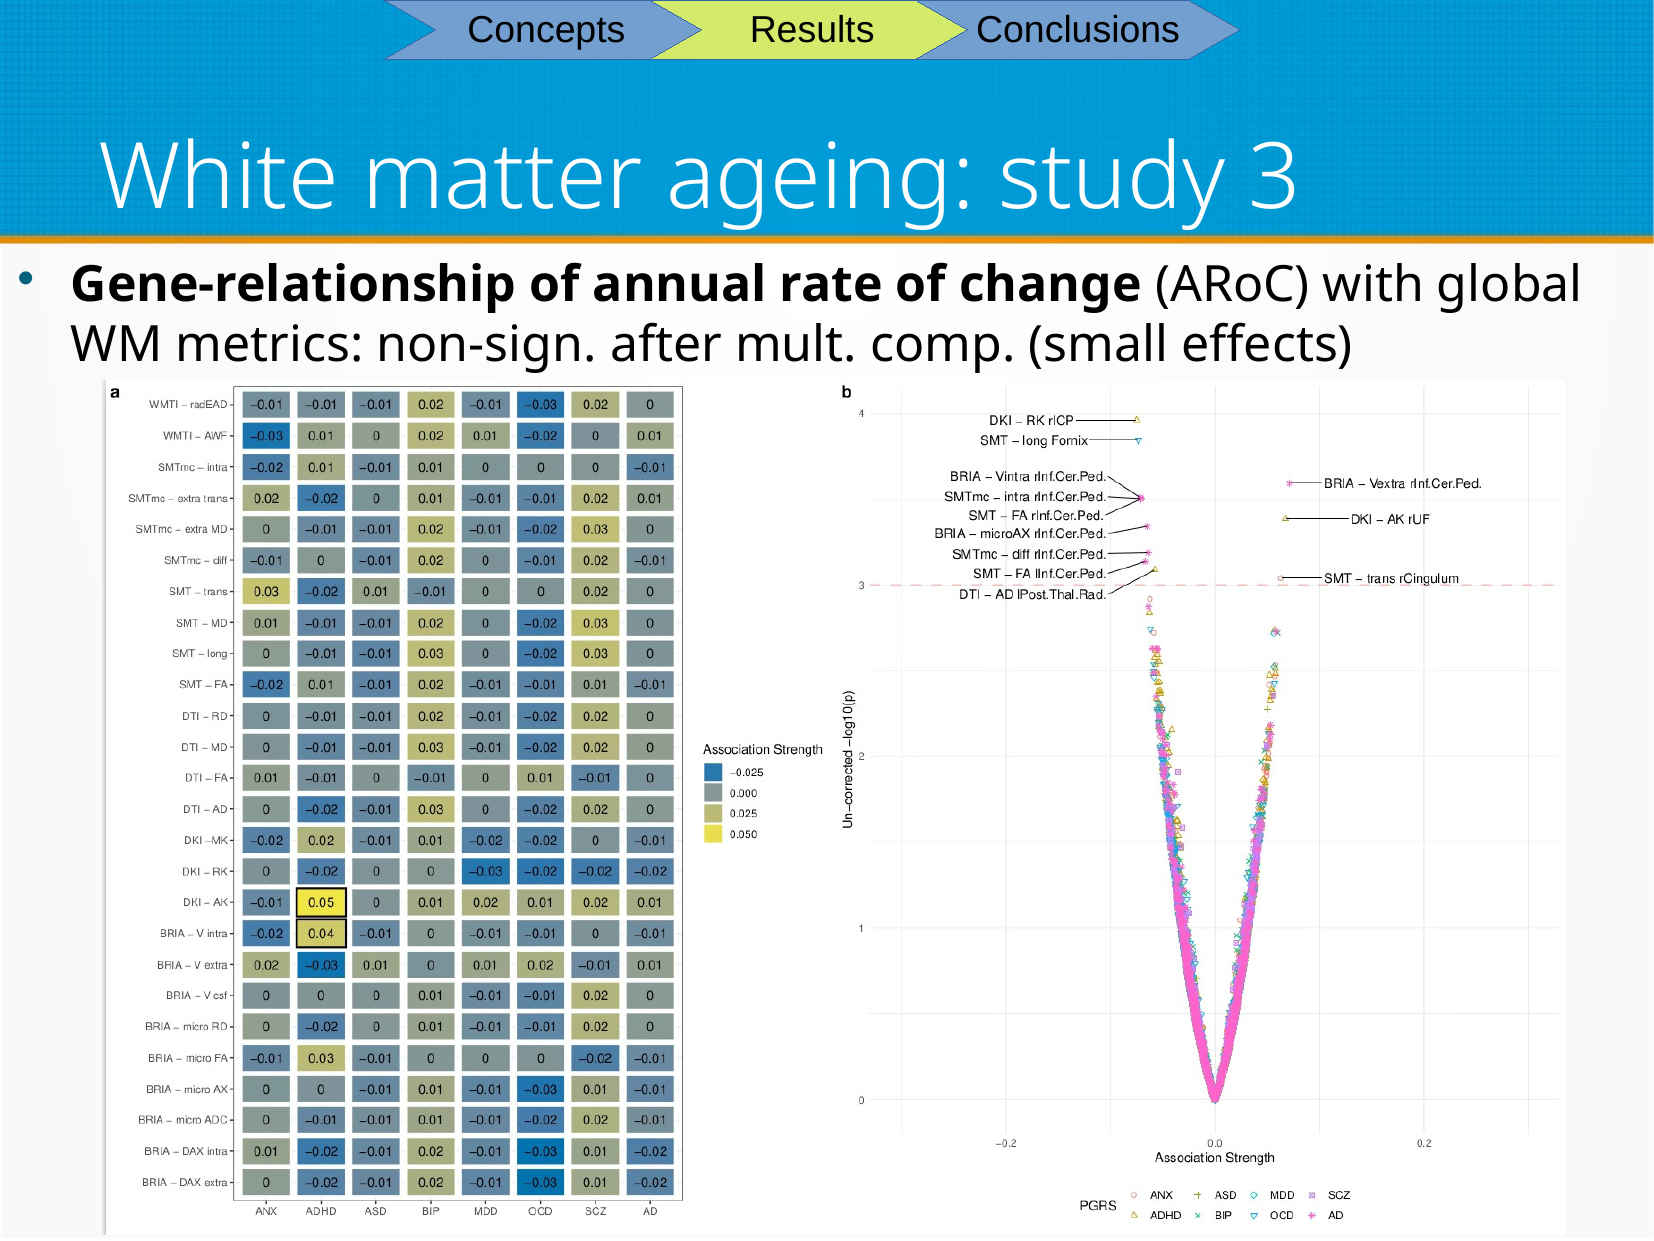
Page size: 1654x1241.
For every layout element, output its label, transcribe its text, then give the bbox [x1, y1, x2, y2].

text_box Conclusions [915, 0, 1241, 60]
text_box Concepts [383, 0, 700, 60]
title White matter ageing: study 3 [98, 19, 1654, 227]
picture [0, 233, 1654, 1241]
text_box Results [649, 0, 966, 60]
list Gene-relationship of annual rate of change (ARoC) with global WM metrics: non-sign. after mult. comp. (small effects) [0, 251, 1625, 863]
